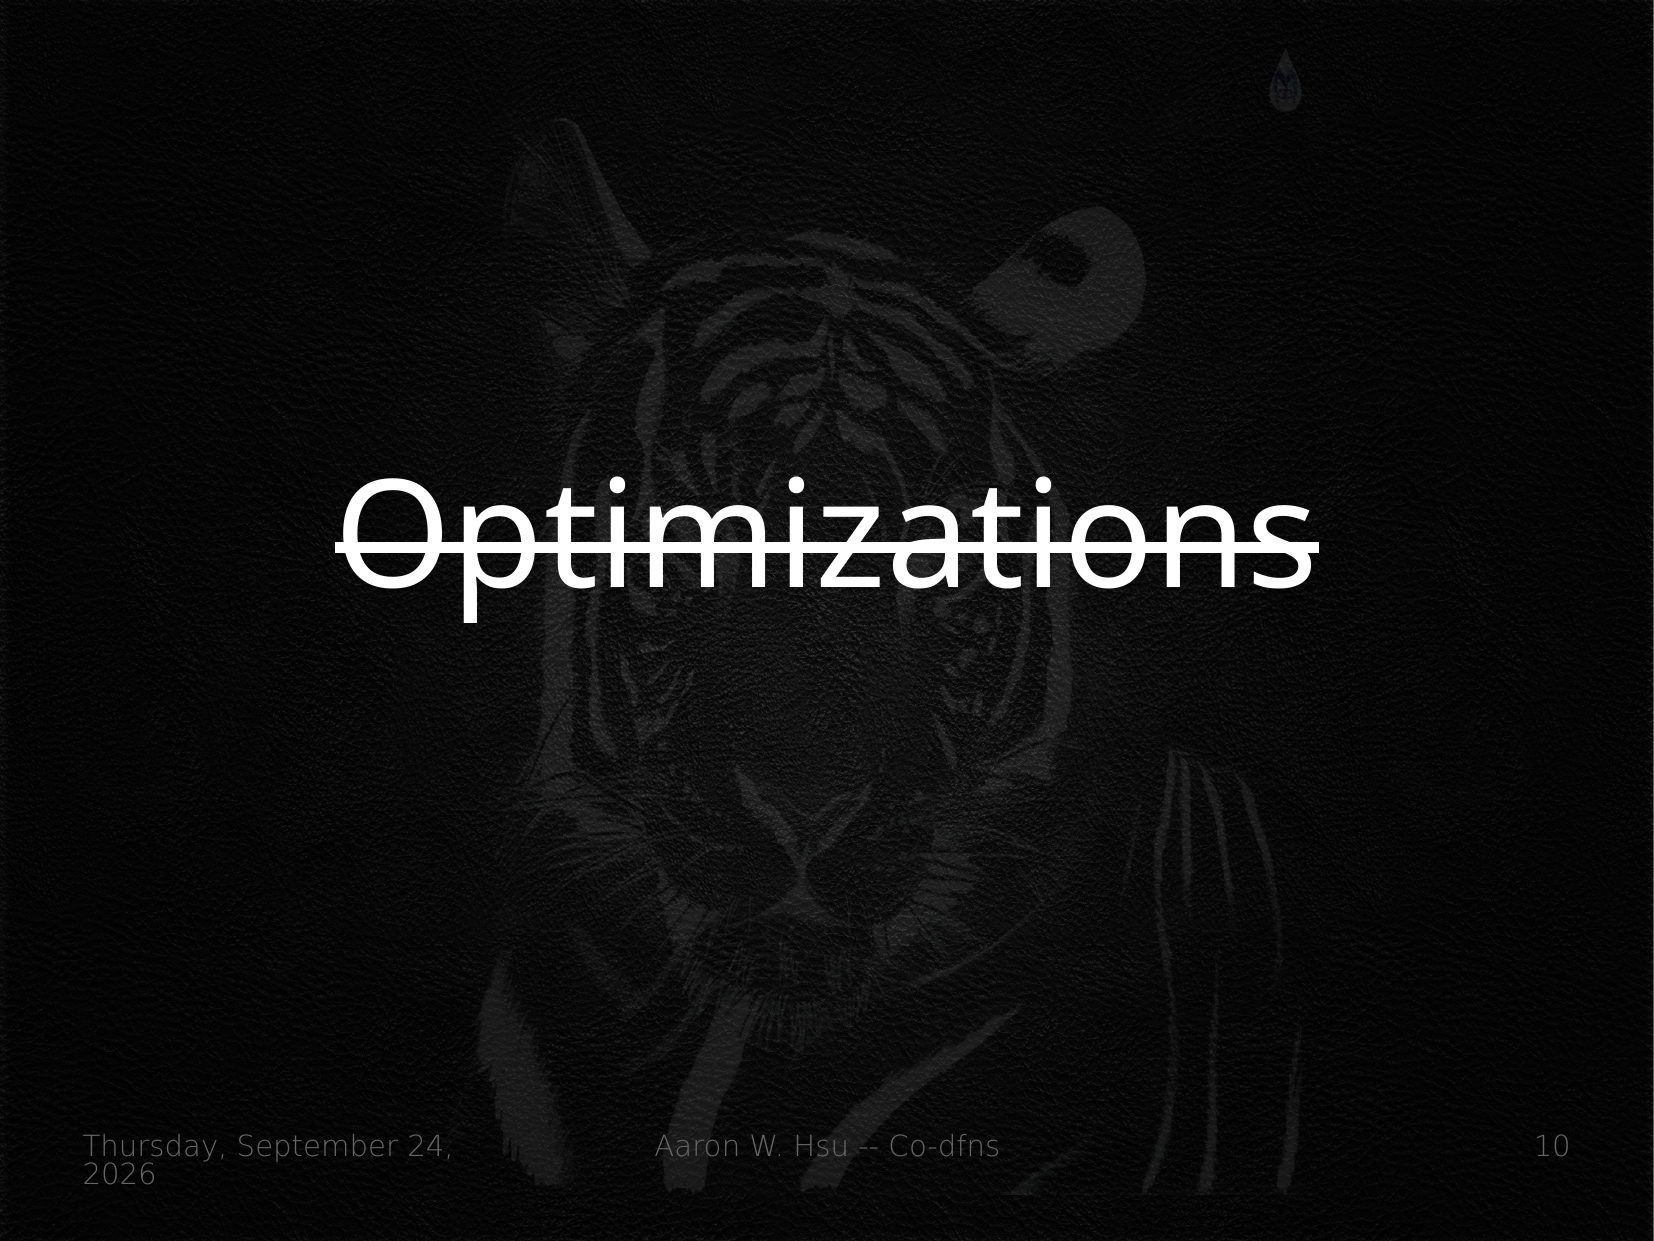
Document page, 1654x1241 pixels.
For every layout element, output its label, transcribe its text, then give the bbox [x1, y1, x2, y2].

subtitle Optimizations [82, 49, 1571, 1010]
picture [0, 0, 1654, 1241]
